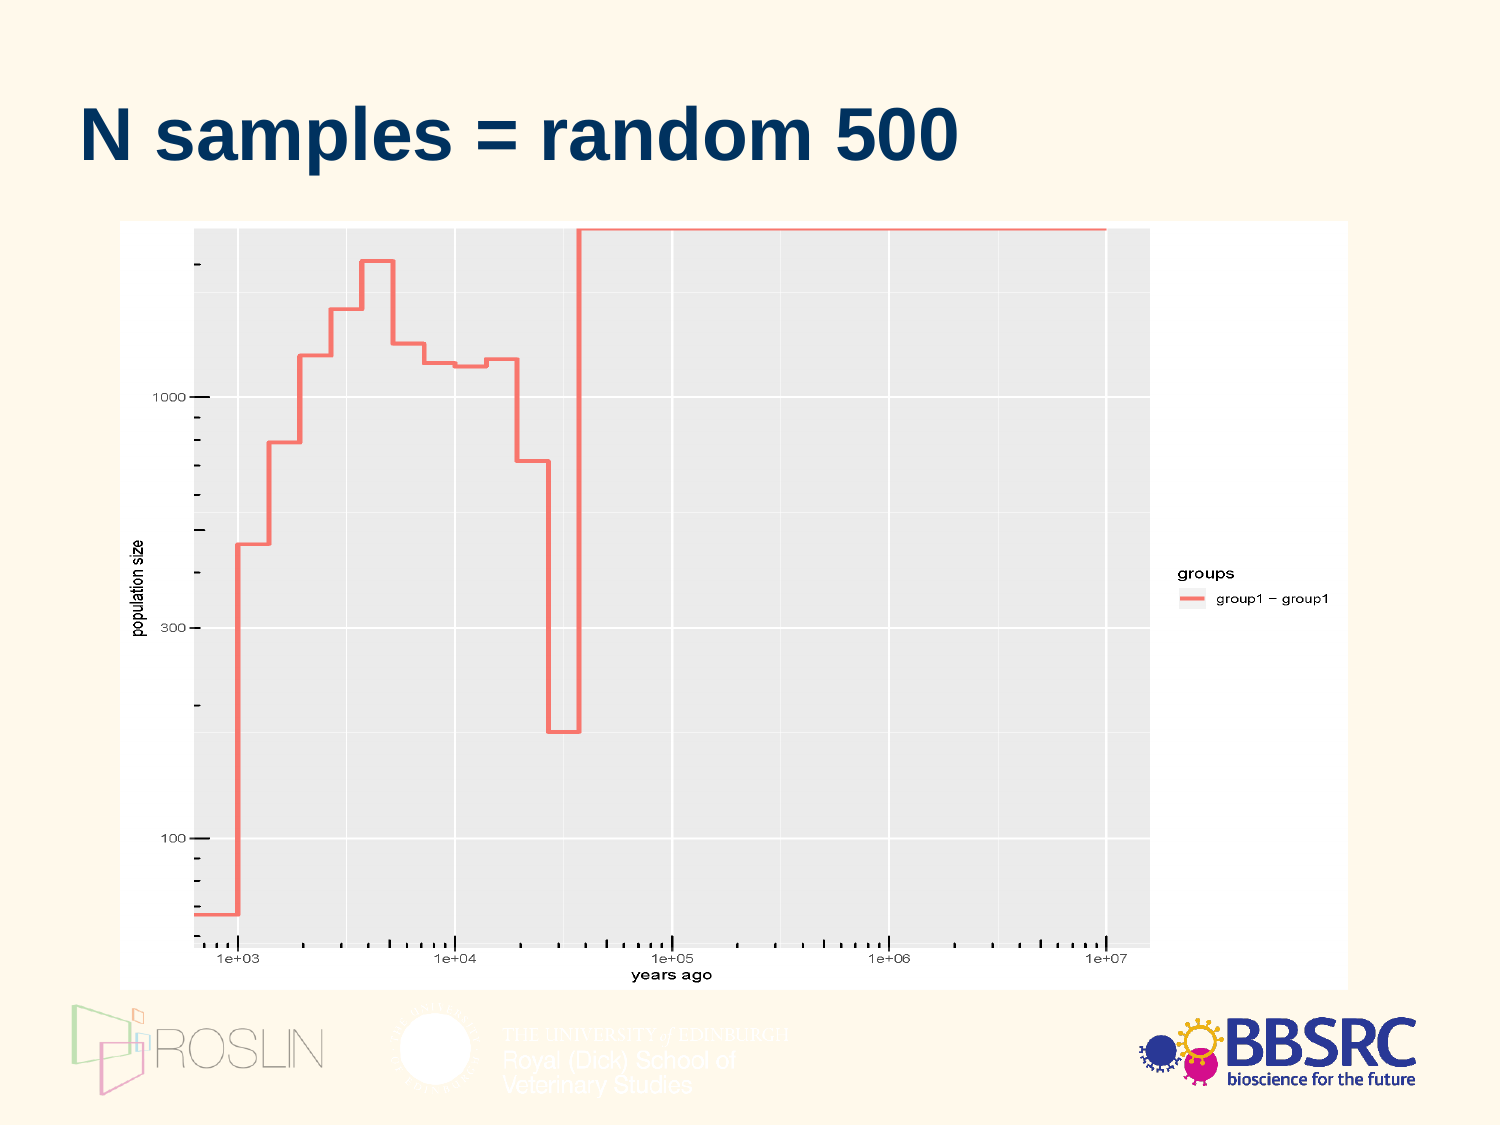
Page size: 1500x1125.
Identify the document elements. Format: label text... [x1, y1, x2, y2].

picture [64, 221, 1348, 1118]
picture [1137, 1014, 1416, 1092]
title N samples = random 500 [64, 78, 1425, 185]
